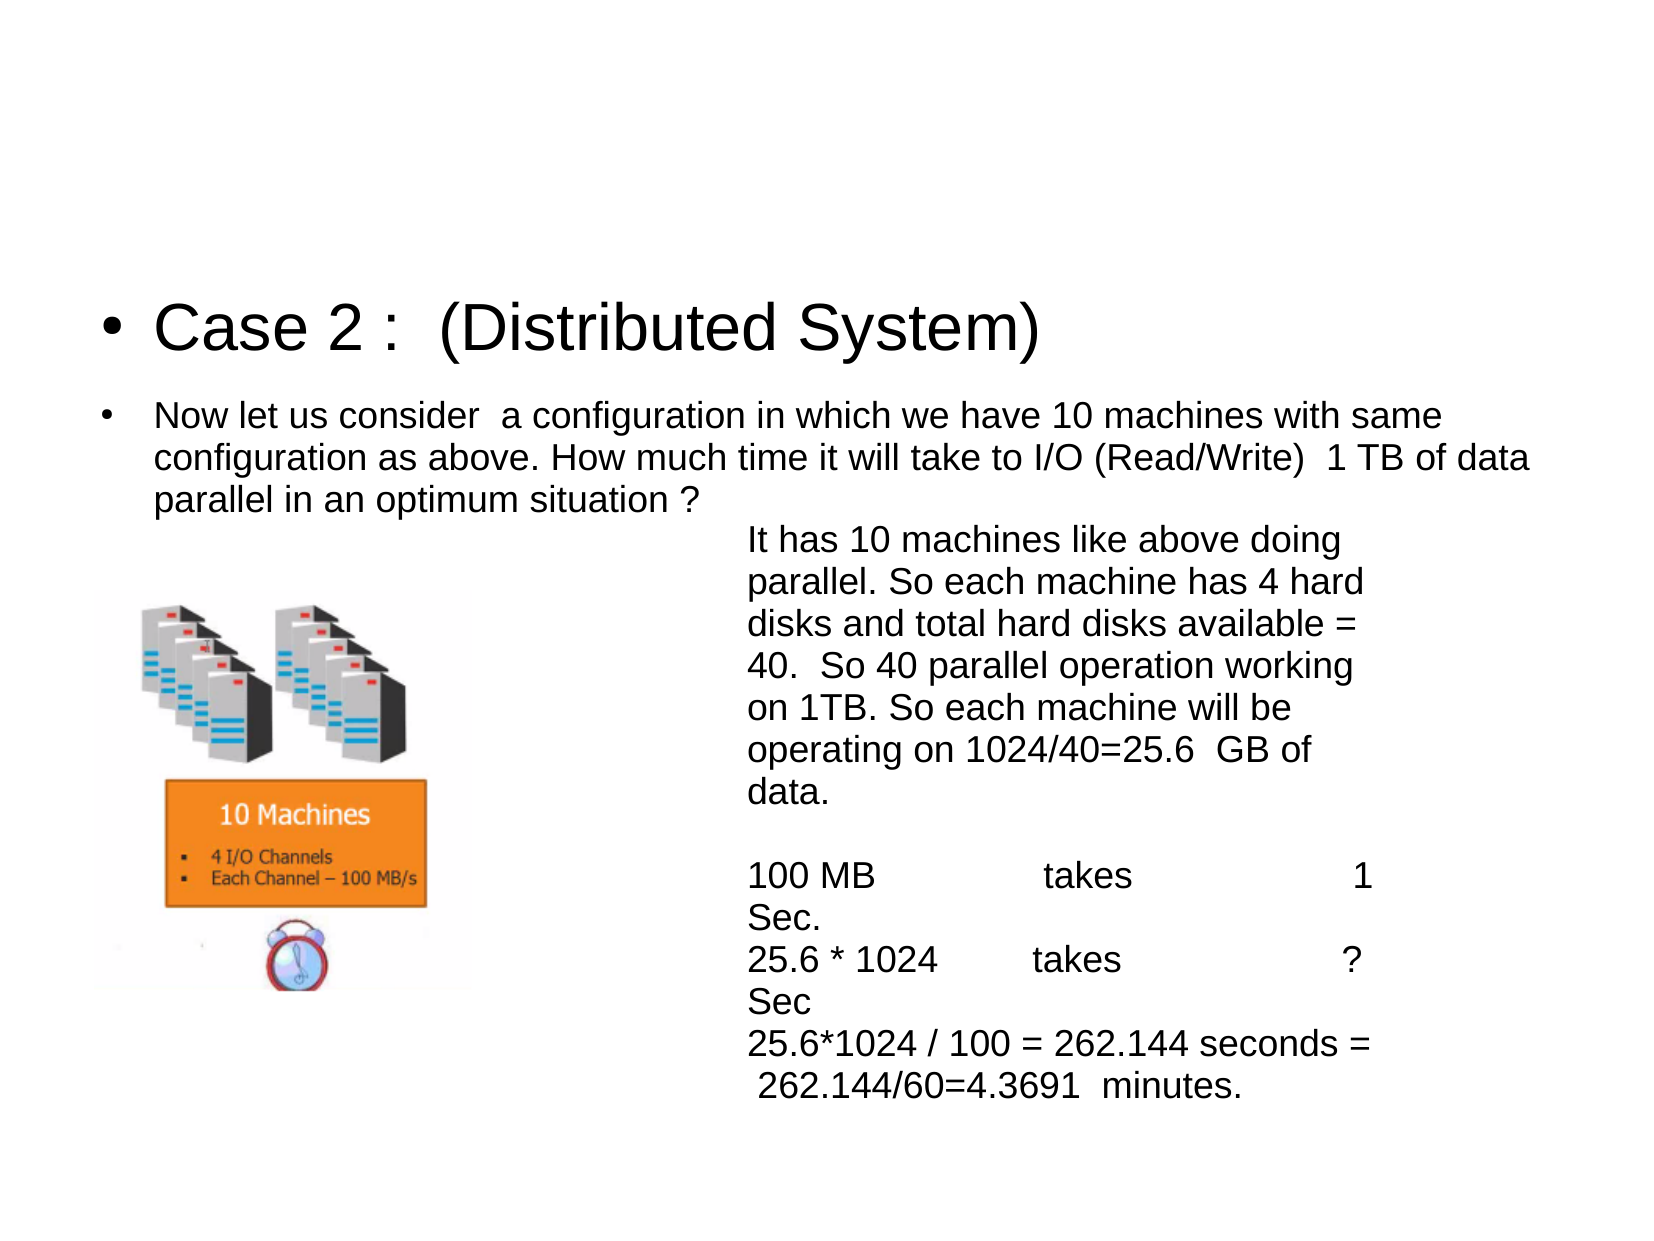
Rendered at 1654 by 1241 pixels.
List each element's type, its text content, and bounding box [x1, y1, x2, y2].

list Case 2 : (Distributed System) Now let us consider a configuration in which we have 10 machines with same configuration as above. How much time it will take to I/O (Read/Write) 1 TB of data parallel in an optimum situation ? [82, 290, 1571, 1010]
text_box It has 10 machines like above doing parallel. So each machine has 4 hard disks and total hard disks available = 40. So 40 parallel operation working on 1TB. So each machine will be operating on 1024/40=25.6 GB of data. 100 MB takes 1 Sec. 25.6 * 1024 takes ? Sec 25.6*1024 / 100 = 262.144 seconds = 262.144/60=4.3691 minutes. [732, 511, 1394, 1115]
picture [94, 590, 476, 996]
